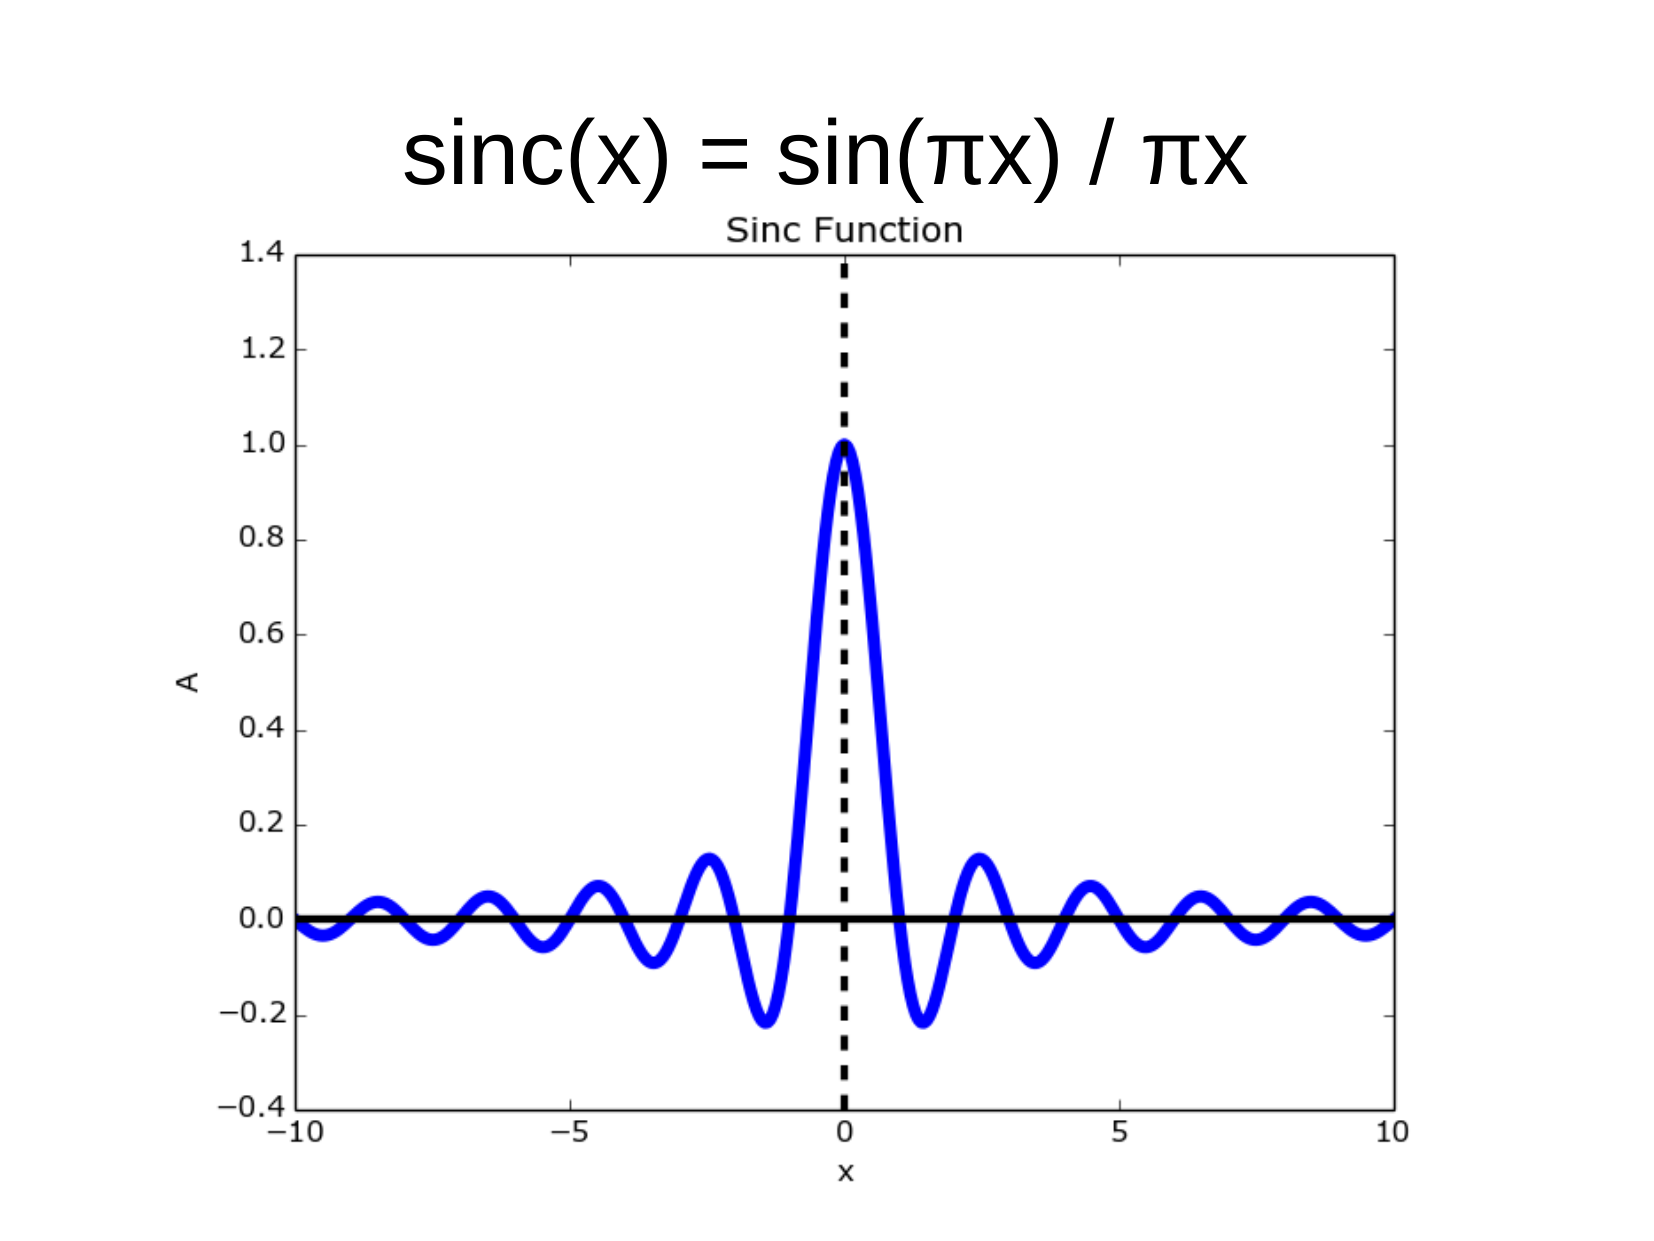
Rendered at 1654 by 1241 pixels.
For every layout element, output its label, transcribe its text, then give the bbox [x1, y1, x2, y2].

picture [118, 257, 1536, 1217]
title sinc(x) = sin(πx) / πx [82, 49, 1571, 257]
